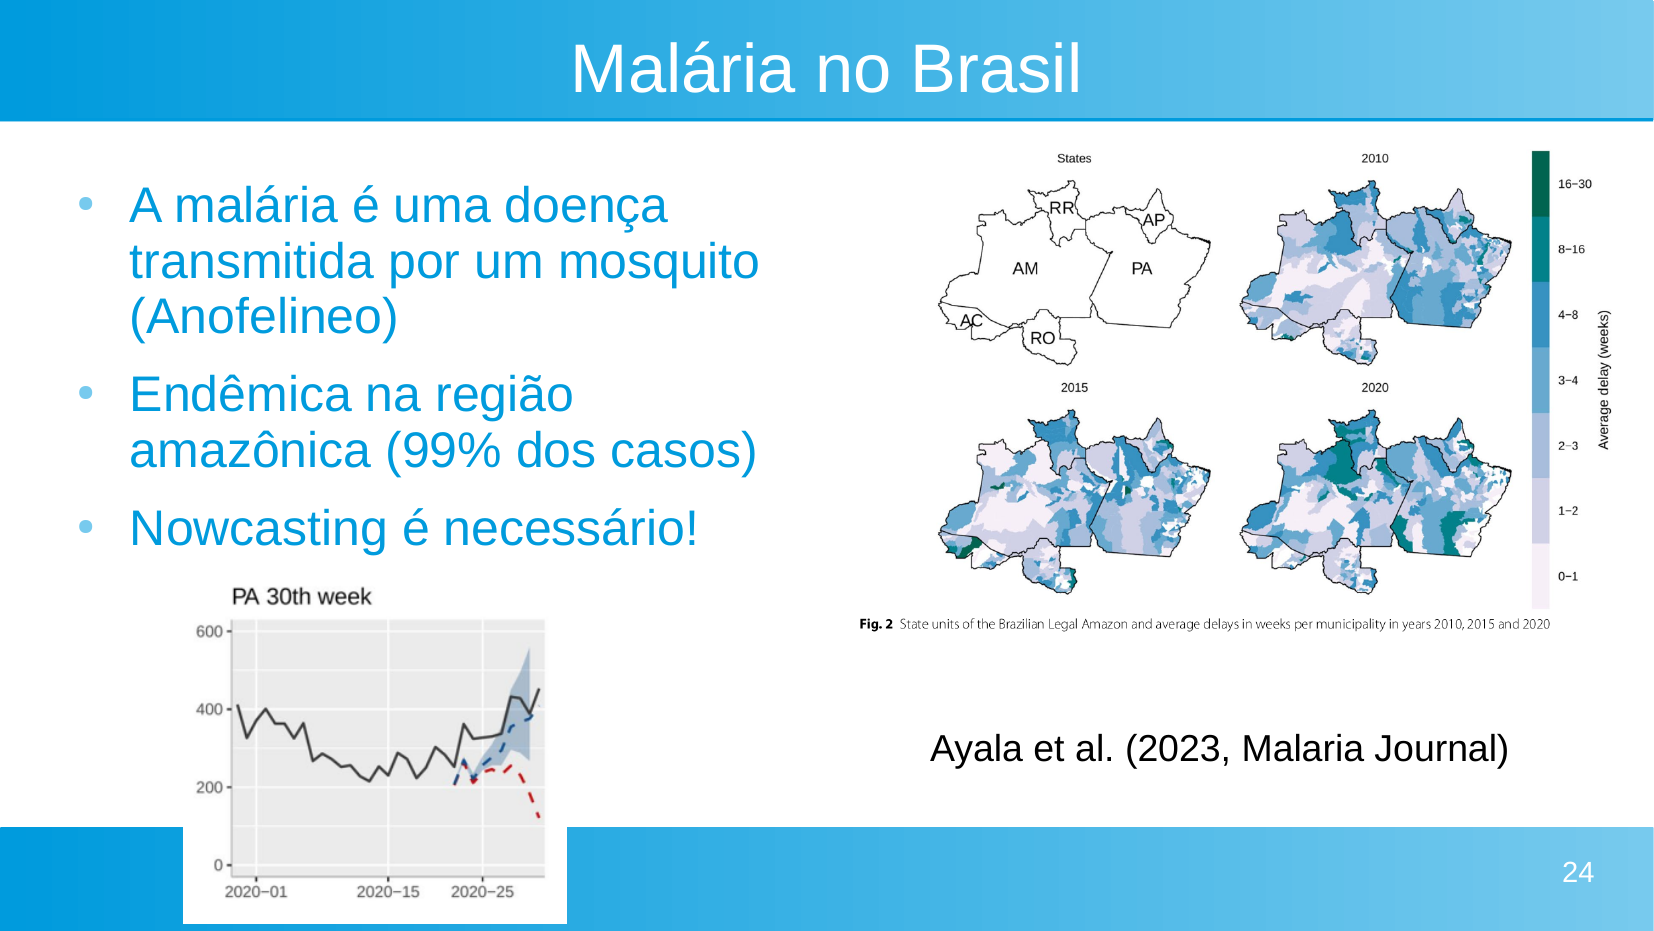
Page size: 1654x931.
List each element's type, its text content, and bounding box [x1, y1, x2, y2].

list A malária é uma doença transmitida por um mosquito (Anofelineo) Endêmica na região amazônica (99% dos casos) Nowcasting é necessário! [59, 177, 809, 768]
picture [183, 578, 567, 924]
text_box Ayala et al. (2023, Malaria Journal) [915, 720, 1525, 778]
picture [822, 131, 1625, 650]
title Malária no Brasil [59, 29, 1595, 108]
